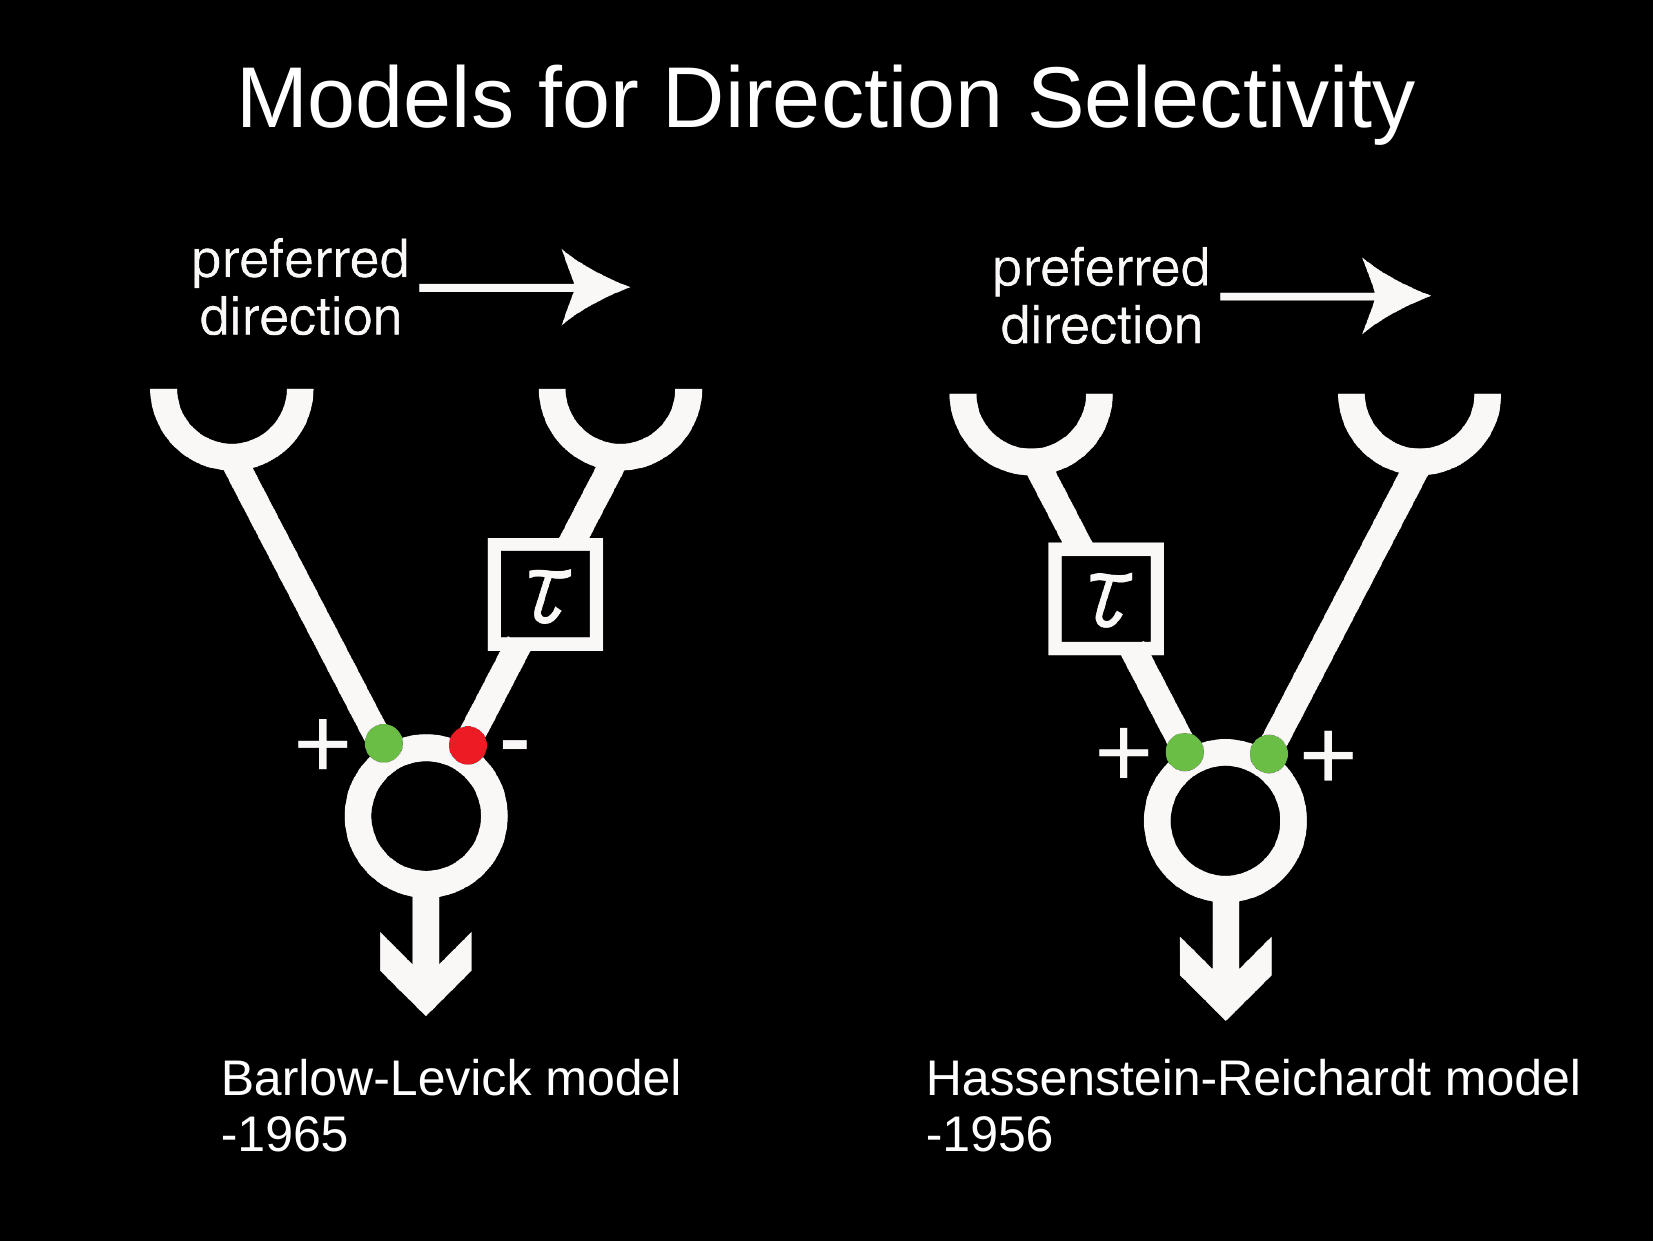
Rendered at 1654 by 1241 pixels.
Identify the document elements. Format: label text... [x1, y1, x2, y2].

picture [150, 232, 1501, 1021]
title Models for Direction Selectivity [82, 49, 1571, 257]
list Barlow-Levick model -1965 [150, 1050, 706, 1162]
list Hassenstein-Reichardt model -1956 [855, 1050, 1591, 1162]
